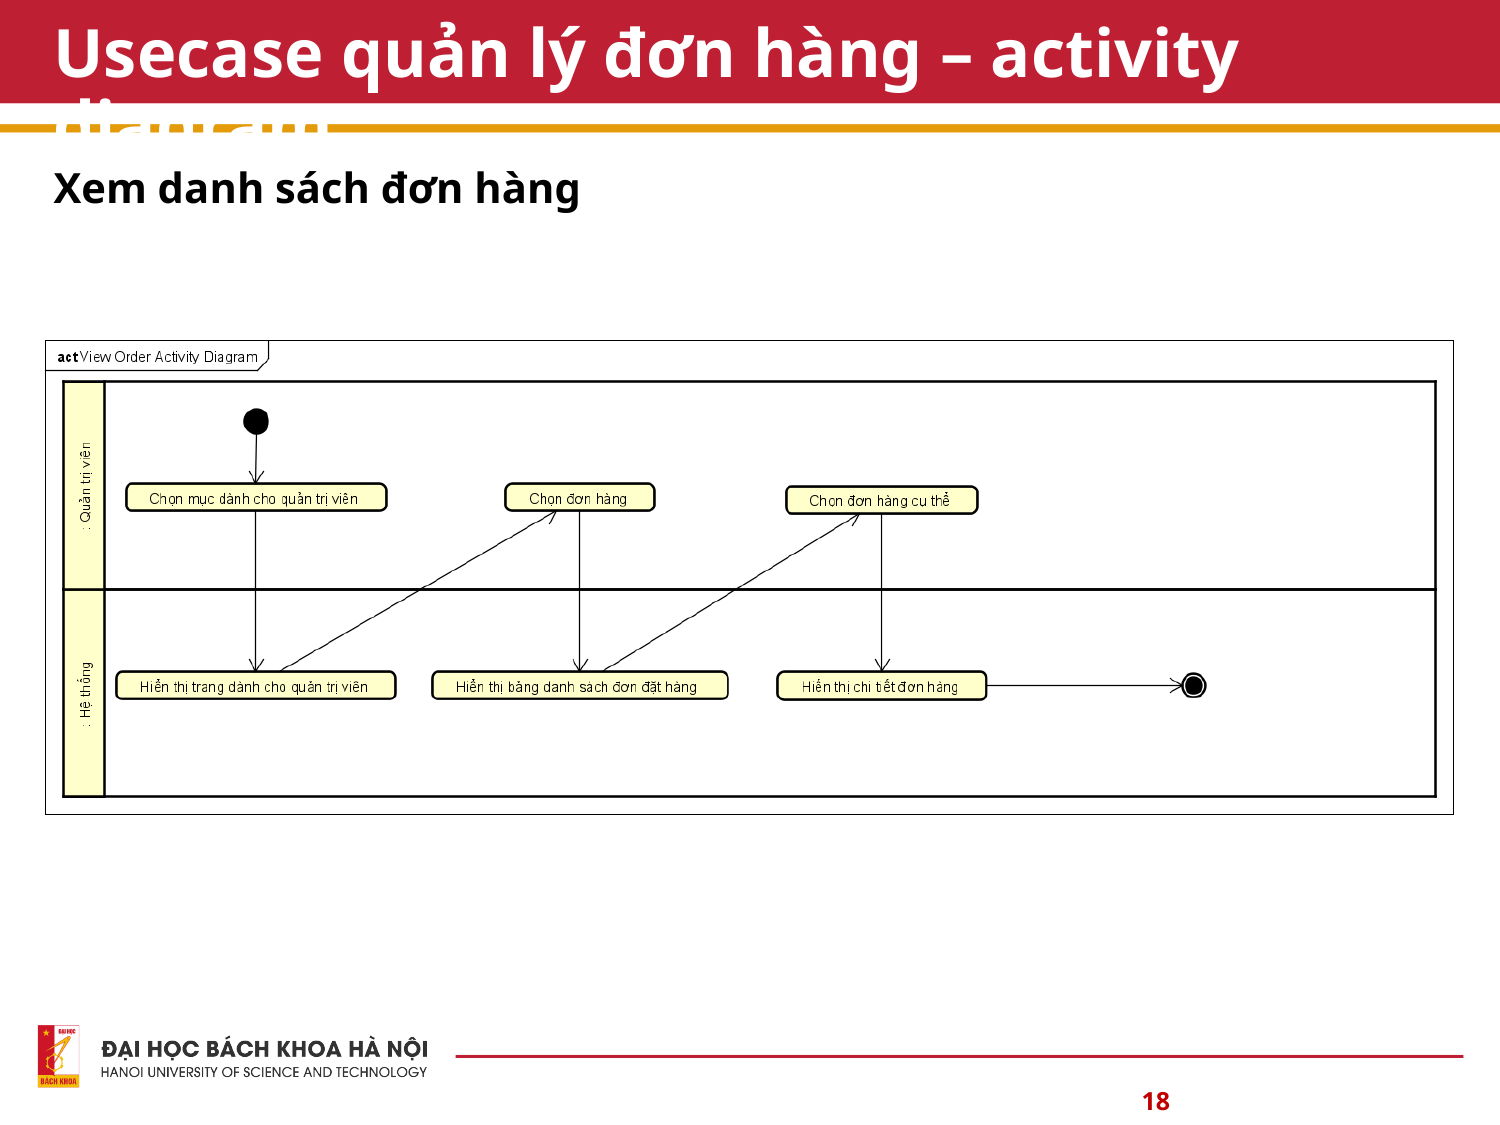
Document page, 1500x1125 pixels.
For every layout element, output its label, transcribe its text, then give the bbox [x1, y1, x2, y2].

title Usecase quản lý đơn hàng – activity diagram [38, 12, 1462, 87]
text_box Xem danh sách đơn hàng [38, 154, 535, 221]
text_box [1126, 1078, 1465, 1125]
picture [38, 332, 1462, 824]
